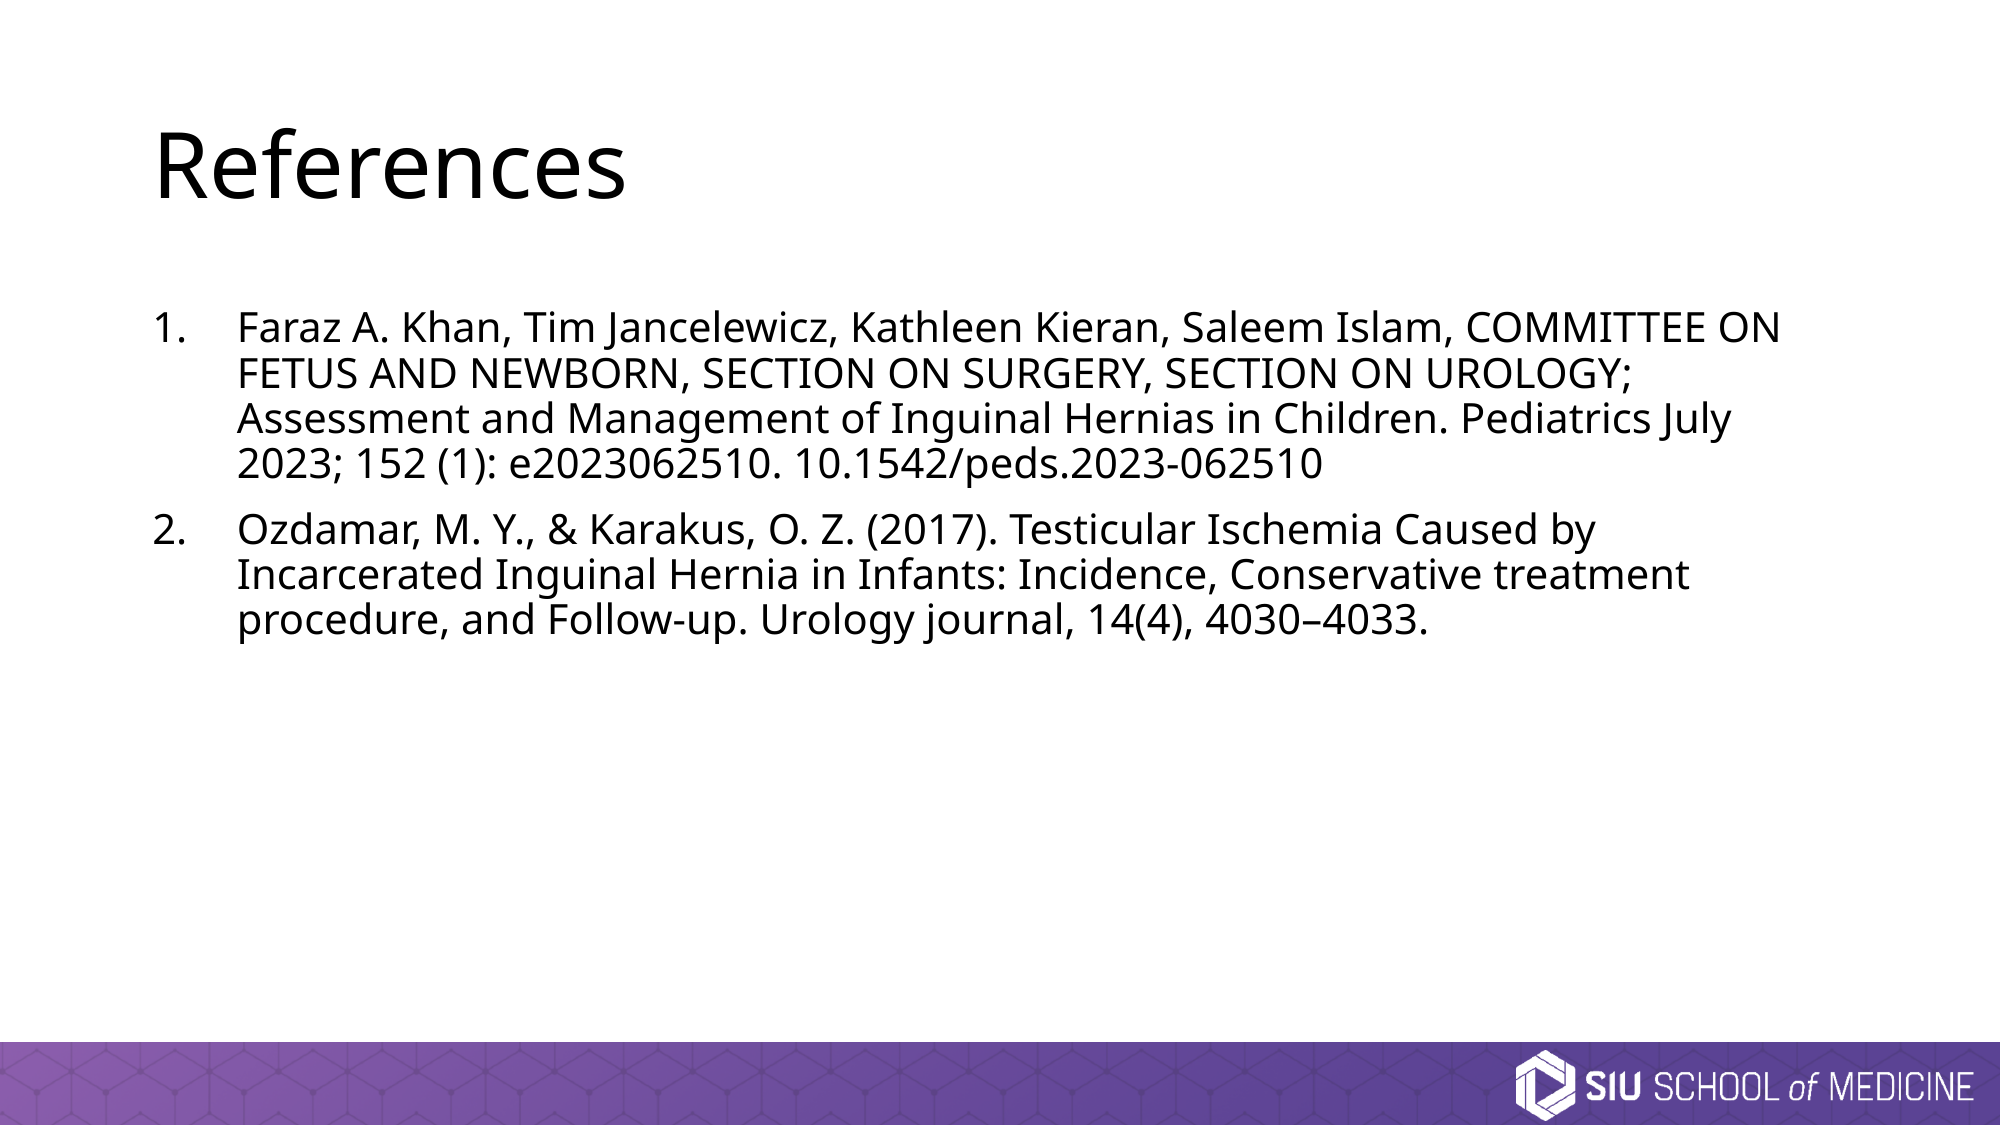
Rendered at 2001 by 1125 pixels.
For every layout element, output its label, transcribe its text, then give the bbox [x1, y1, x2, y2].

title References [137, 59, 1863, 278]
picture [0, 1042, 2000, 1125]
list Faraz A. Khan, Tim Jancelewicz, Kathleen Kieran, Saleem Islam, COMMITTEE ON FETUS AND NEWBORN, SECTION ON SURGERY, SECTION ON UROLOGY; Assessment and Management of Inguinal Hernias in Children. Pediatrics July 2023; 152 (1): e2023062510. 10.1542/peds.2023-062510 Ozdamar, M. Y., & Karakus, O. Z. (2017). Testicular Ischemia Caused by Incarcerated Inguinal Hernia in Infants: Incidence, Conservative treatment procedure, and Follow-up. Urology journal, 14(4), 4030–4033. [137, 299, 1863, 1014]
